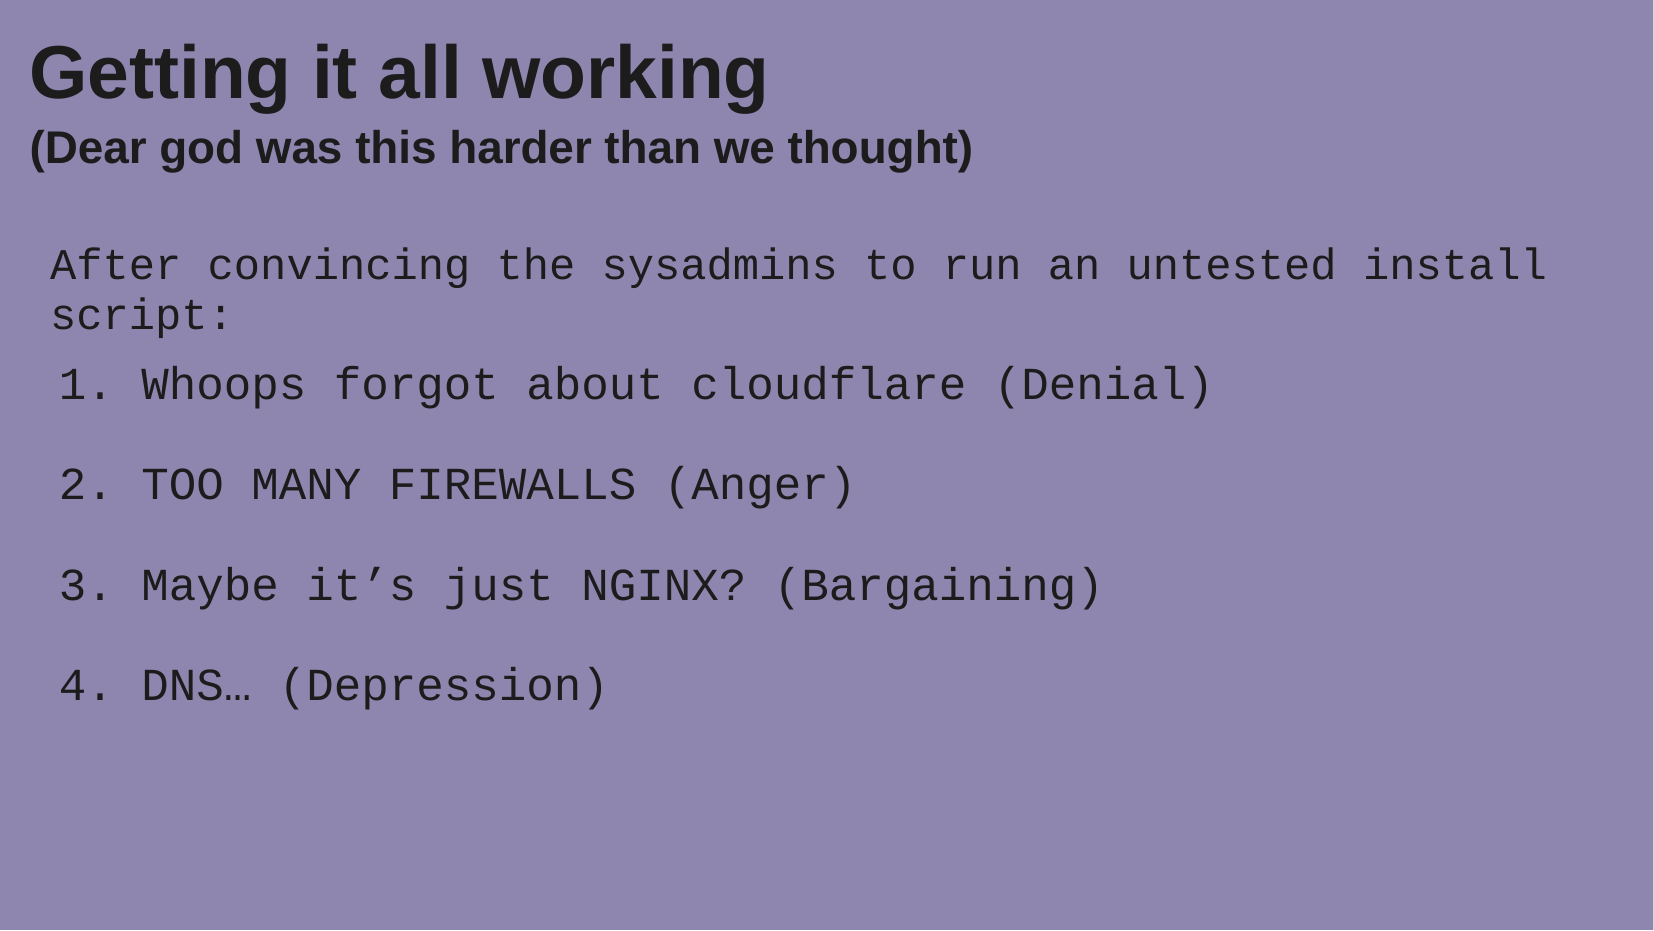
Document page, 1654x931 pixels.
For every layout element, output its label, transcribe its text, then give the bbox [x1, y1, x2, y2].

title Getting it all working [29, 11, 1536, 88]
text_box 1. Whoops forgot about cloudflare (Denial) 2. TOO MANY FIREWALLS (Anger) 3. Maybe it’s just NGINX? (Bargaining) 4. DNS… (Depression) [0, 354, 1536, 857]
title (Dear god was this harder than we thought) [29, 88, 1536, 207]
text_box After convincing the sysadmins to run an untested install script: [0, 236, 1565, 355]
